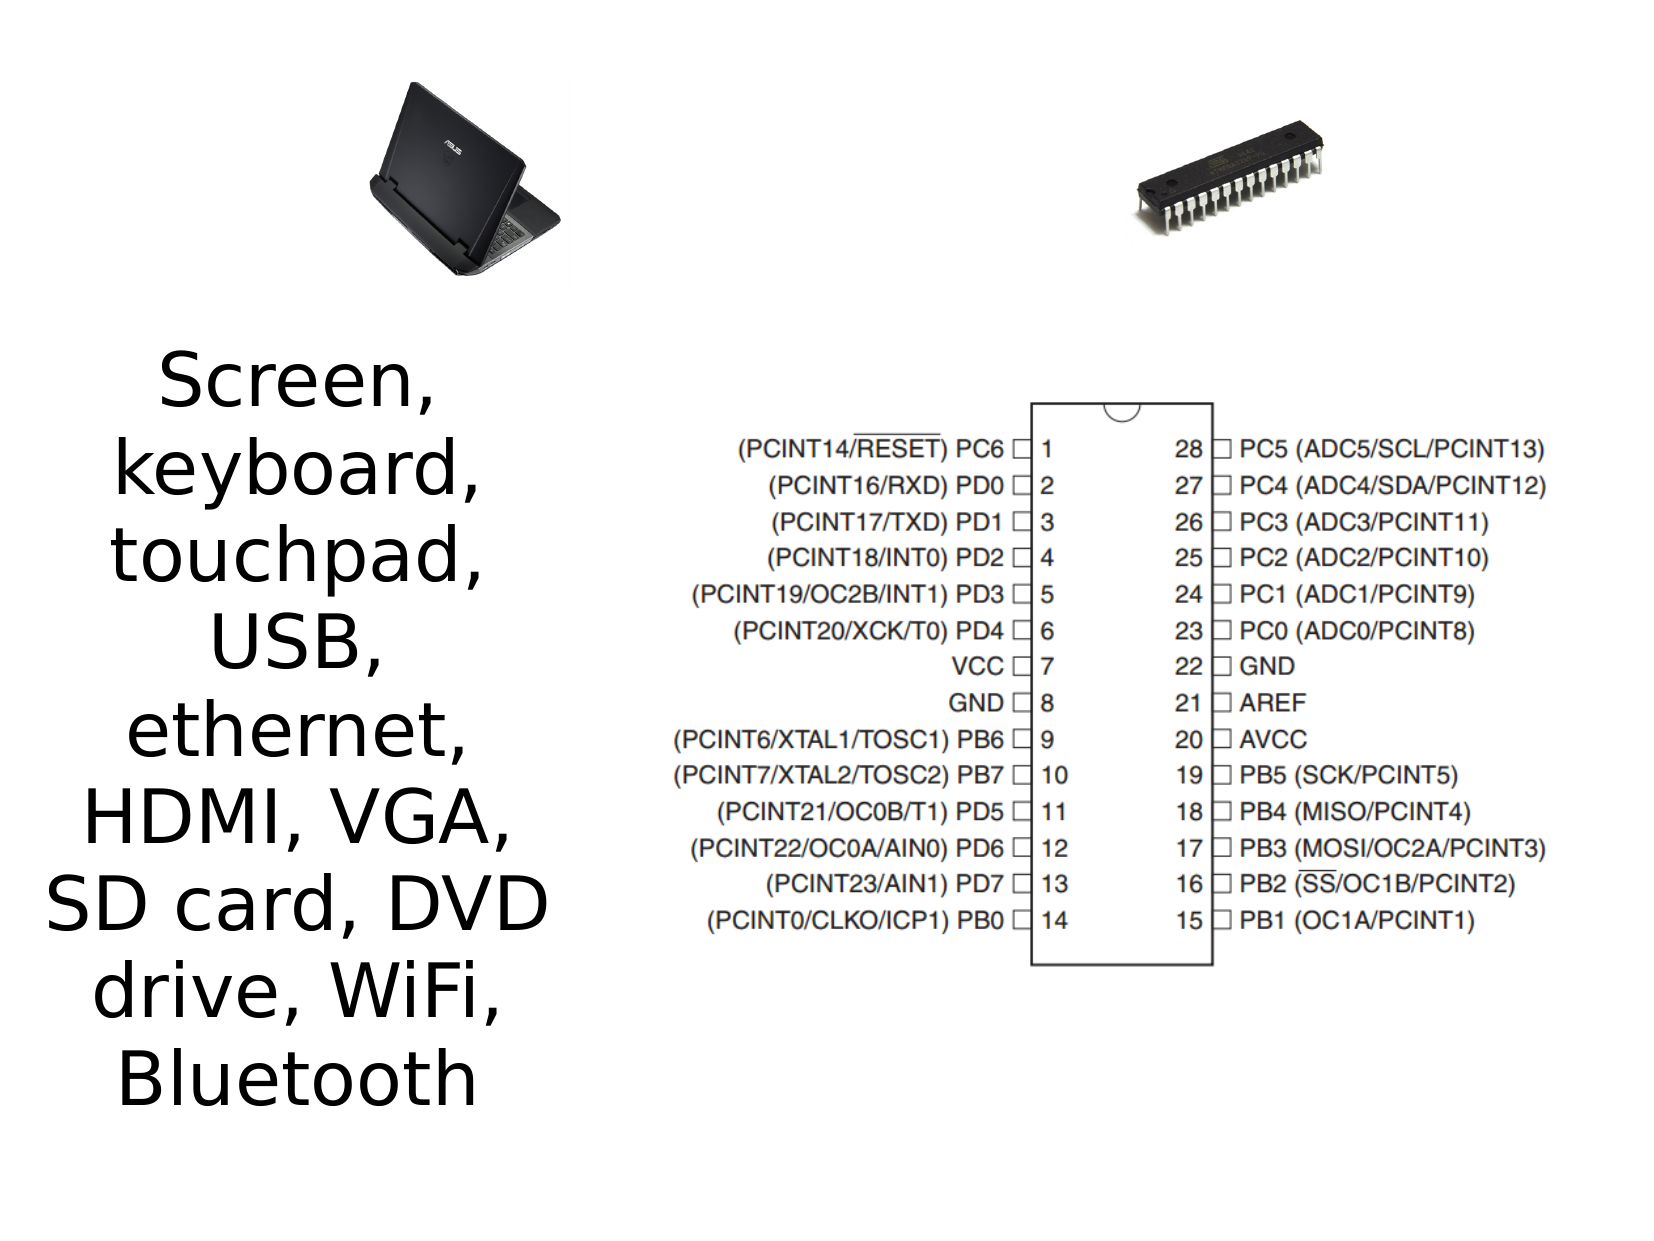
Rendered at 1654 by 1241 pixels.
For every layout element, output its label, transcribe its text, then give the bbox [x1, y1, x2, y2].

picture [630, 354, 1605, 1006]
text_box Screen, keyboard, touchpad, USB, ethernet, HDMI, VGA, SD card, DVD drive, WiFi, Bluetooth [30, 330, 601, 1216]
picture [1125, 98, 1334, 256]
picture [358, 74, 571, 287]
